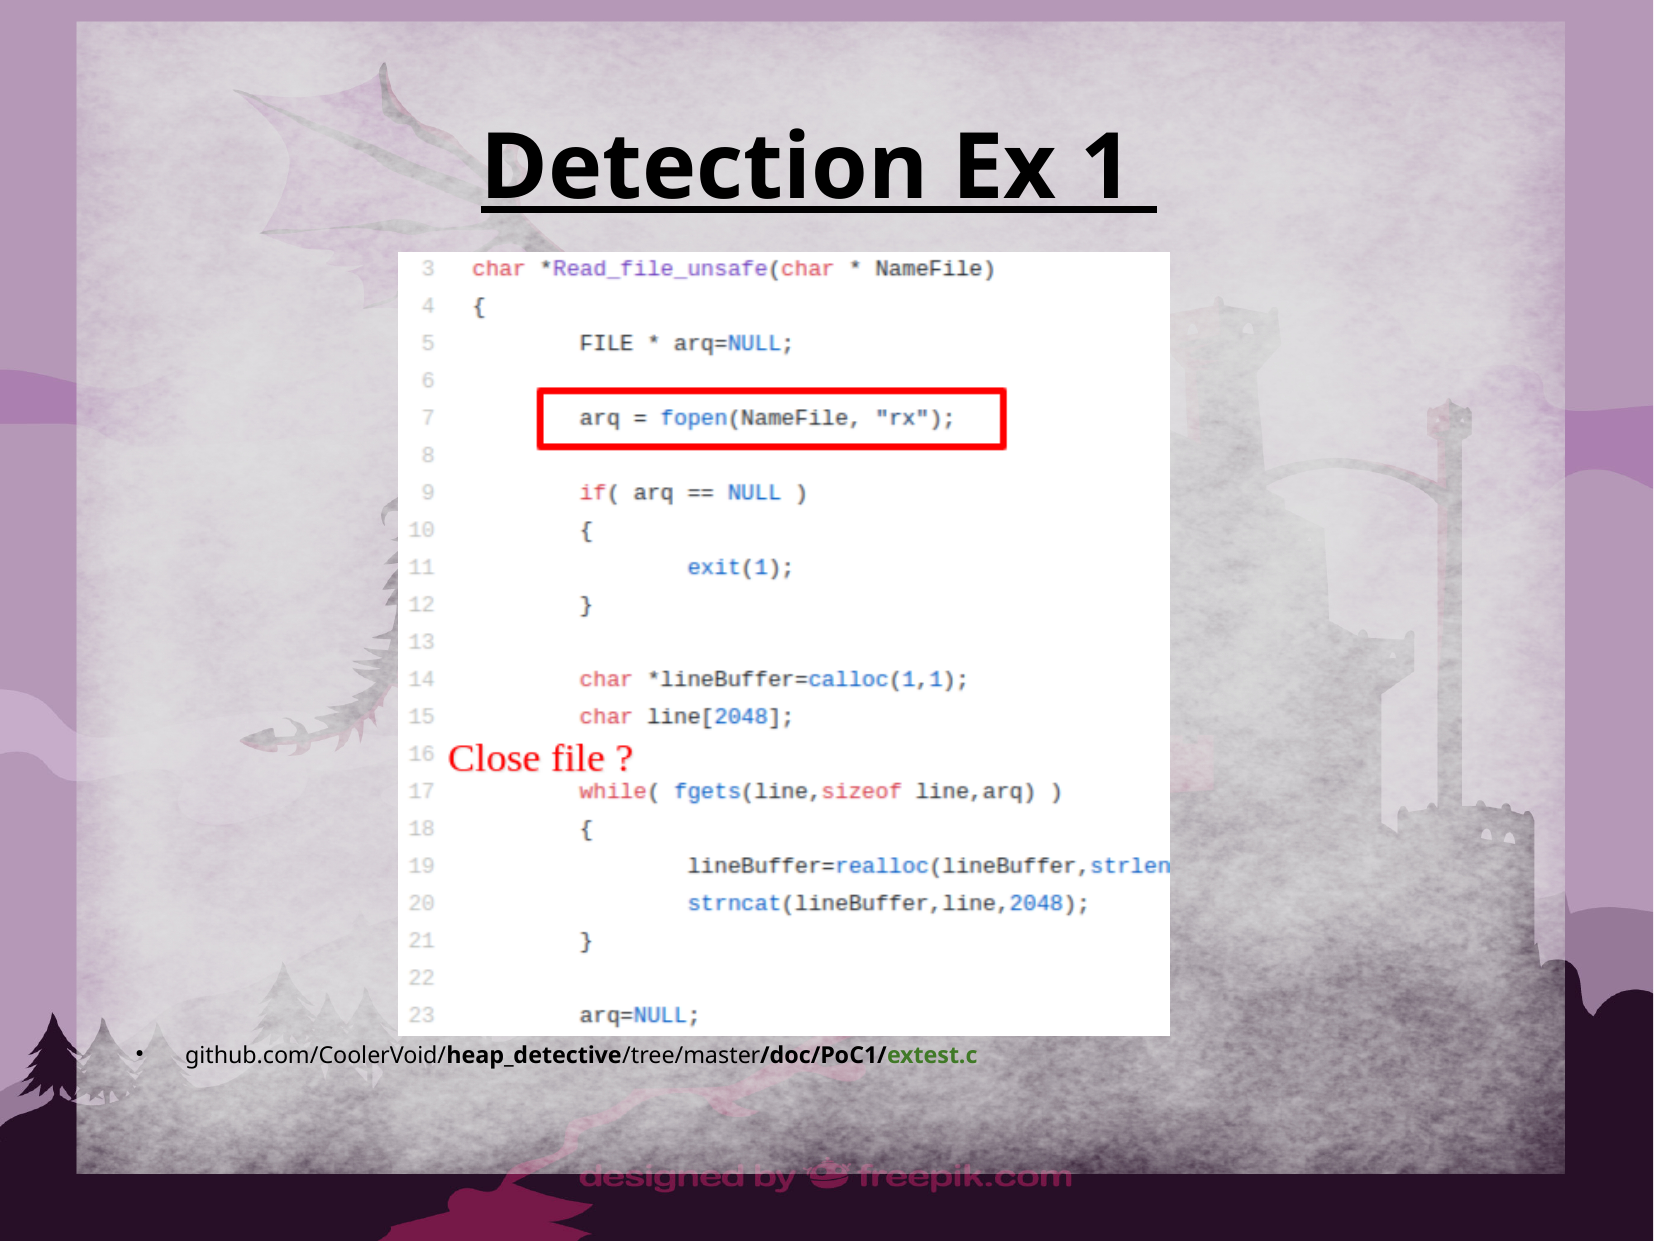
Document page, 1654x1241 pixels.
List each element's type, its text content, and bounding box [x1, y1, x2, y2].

title Detection Ex 1 [75, 60, 1563, 268]
picture [0, 0, 1654, 1241]
list github.com/CoolerVoid/heap_detective/tree/master/doc/PoC1/extest.c [135, 360, 1516, 1081]
